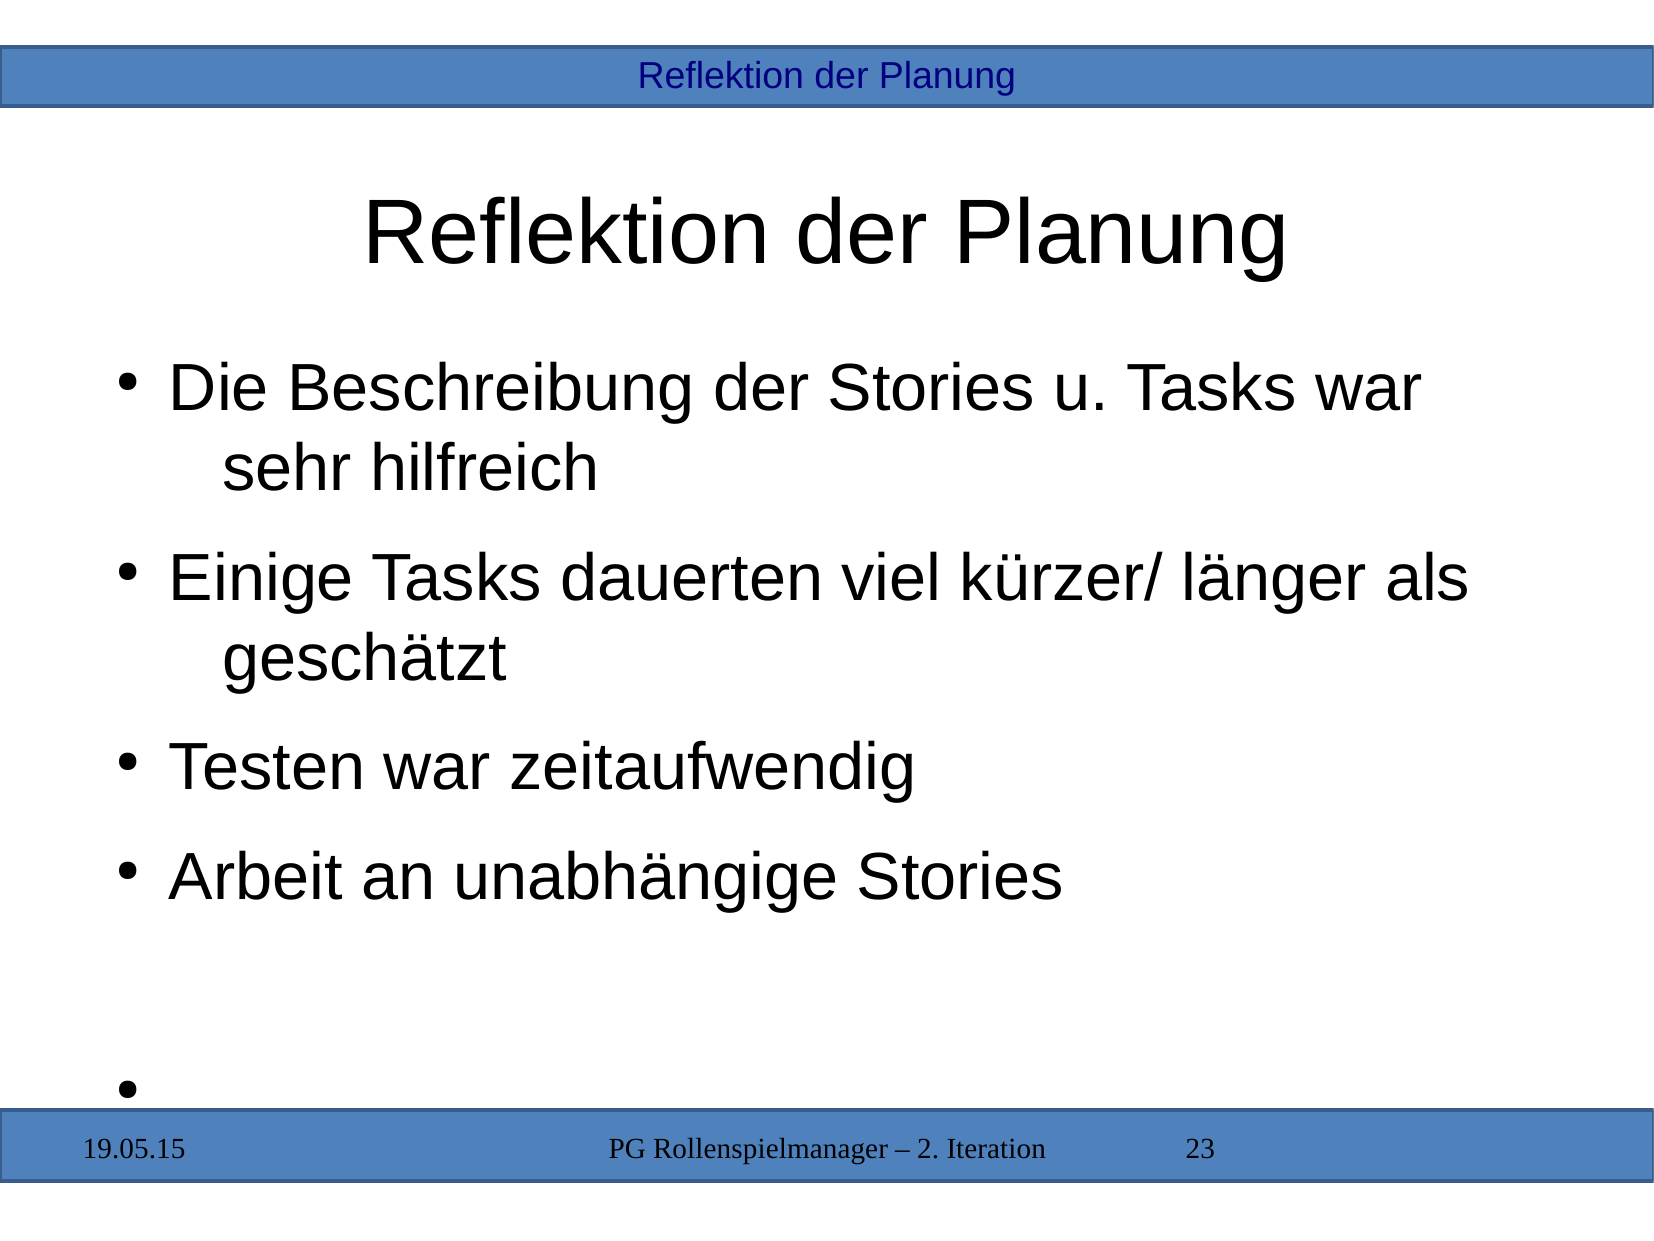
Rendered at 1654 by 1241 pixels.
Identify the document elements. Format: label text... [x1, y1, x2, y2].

text_box PG Rollenspielmanager – 2. Iteration [565, 1129, 1090, 1216]
title Reflektion der Planung [82, 123, 1571, 331]
text_box Reflektion der Planung [0, 47, 1654, 105]
list Die Beschreibung der Stories u. Tasks war sehr hilfreich Einige Tasks dauerten viel kürzer/ länger als geschätzt Testen war zeitaufwendig Arbeit an unabhängige Stories [80, 343, 1536, 1063]
text_box 19.05.15 [82, 1129, 468, 1216]
text_box [1185, 1129, 1571, 1216]
